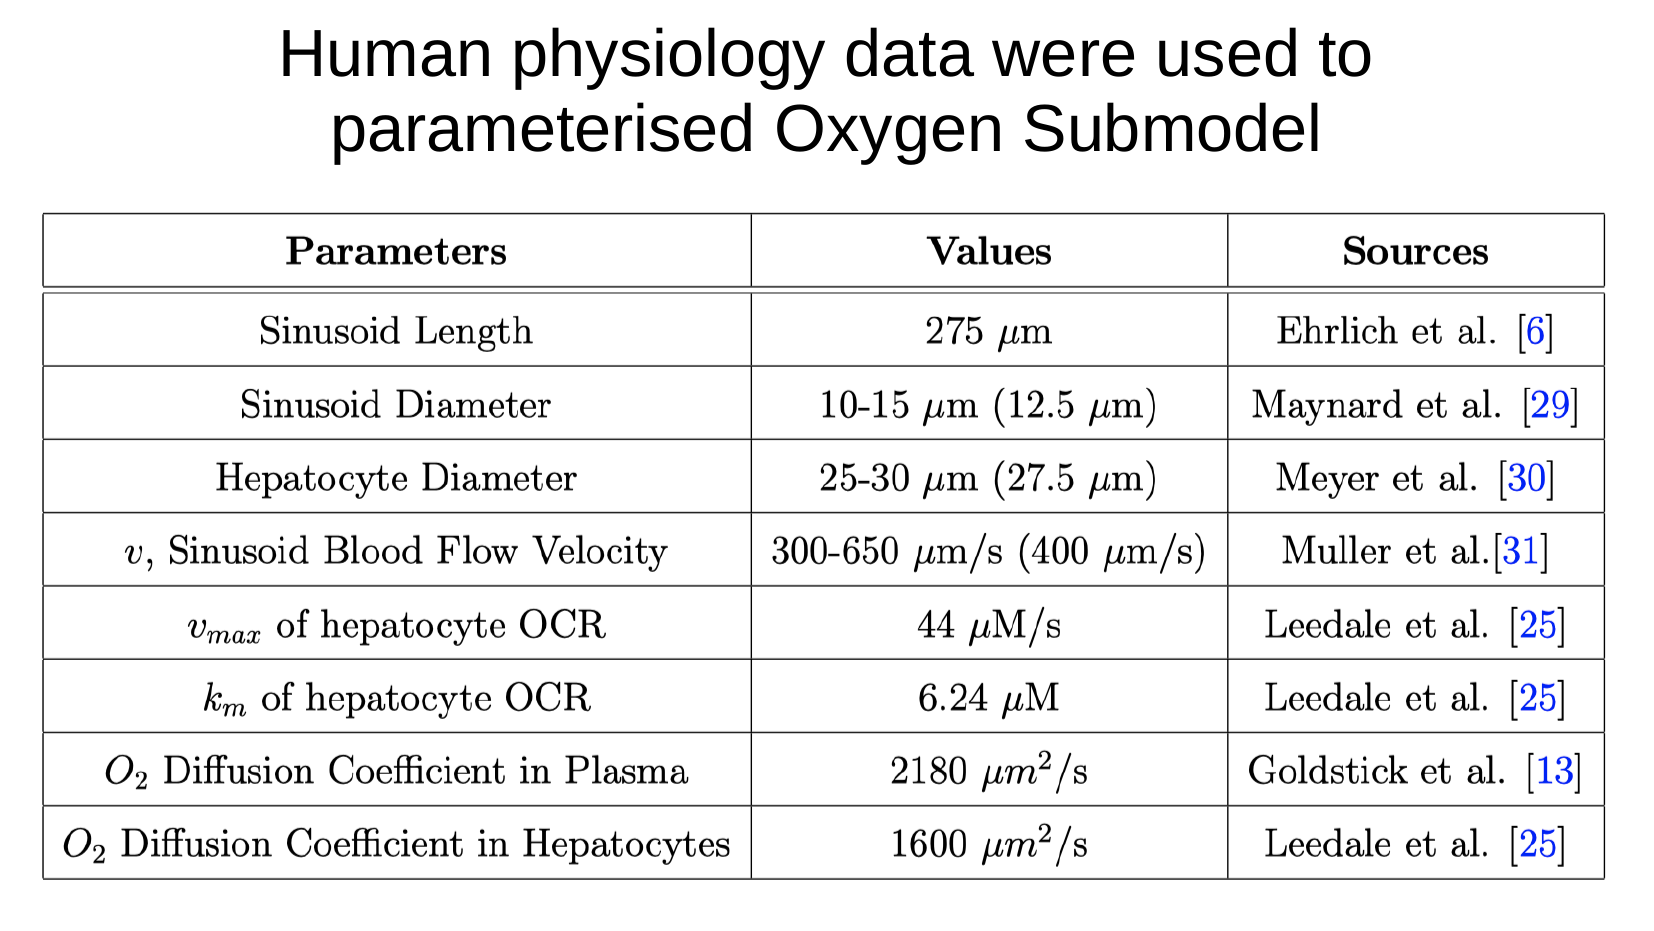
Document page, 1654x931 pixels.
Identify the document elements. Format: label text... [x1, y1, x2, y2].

picture [23, 197, 1625, 892]
title Human physiology data were used to parameterised Oxygen Submodel [82, 13, 1571, 169]
